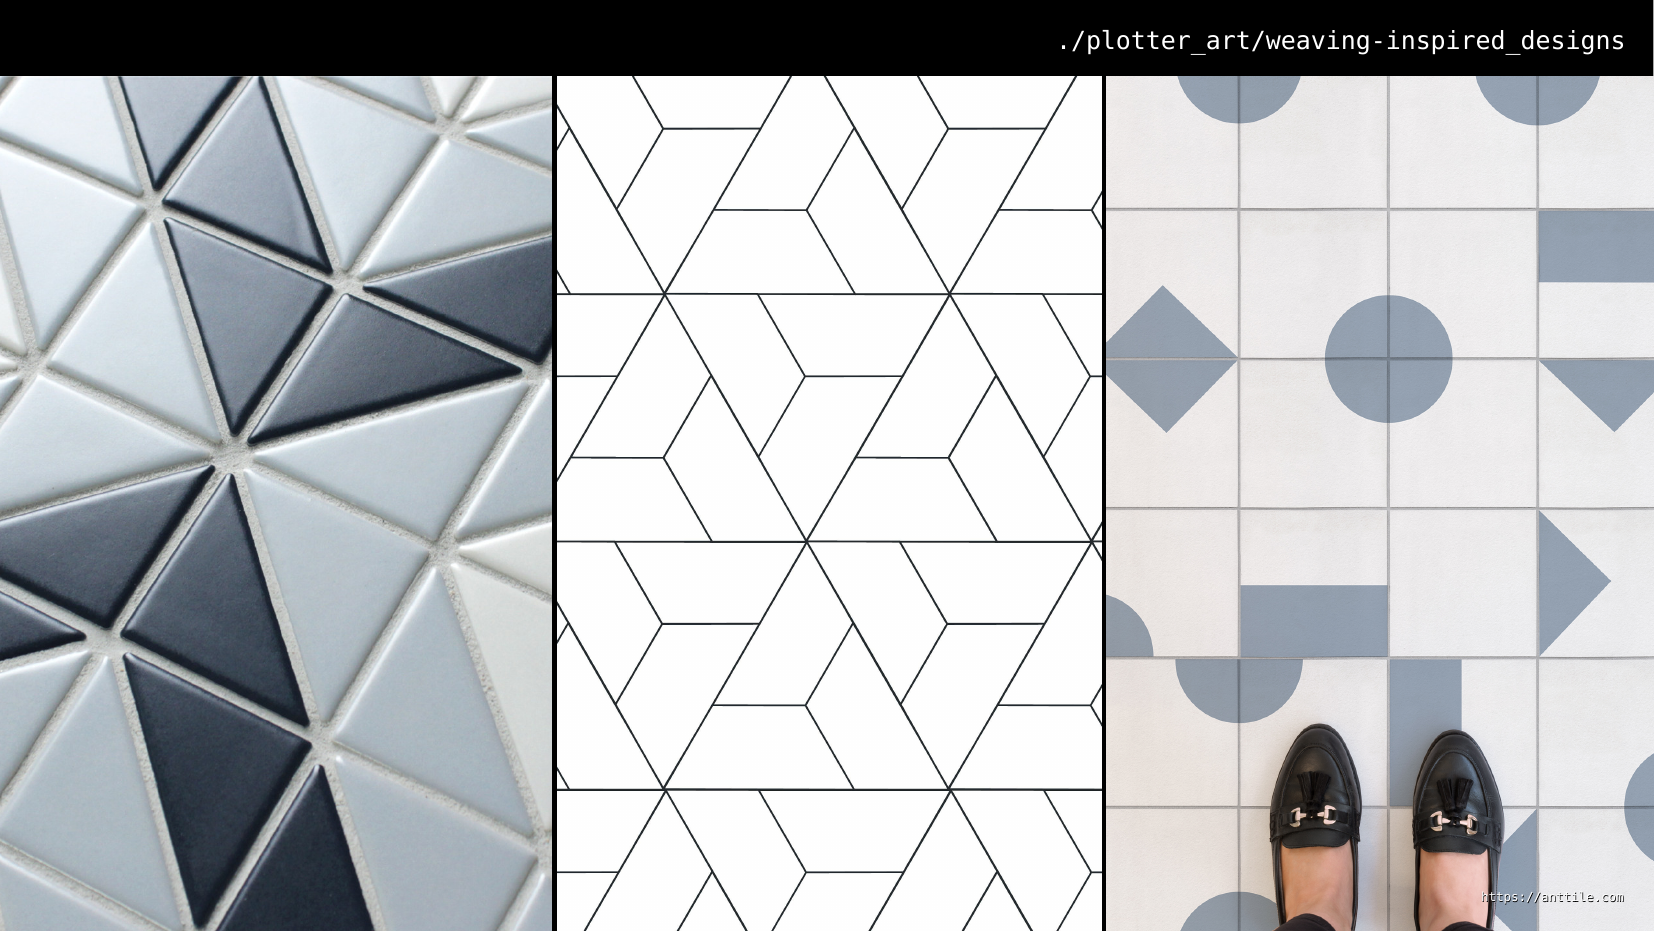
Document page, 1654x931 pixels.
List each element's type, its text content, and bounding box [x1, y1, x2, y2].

picture [557, 76, 1102, 931]
text_box ./plotter_art/weaving-inspired_designs [15, 18, 1641, 67]
picture [0, 76, 552, 931]
picture [1106, 76, 1654, 931]
text_box https://anttile.com [1106, 882, 1639, 918]
